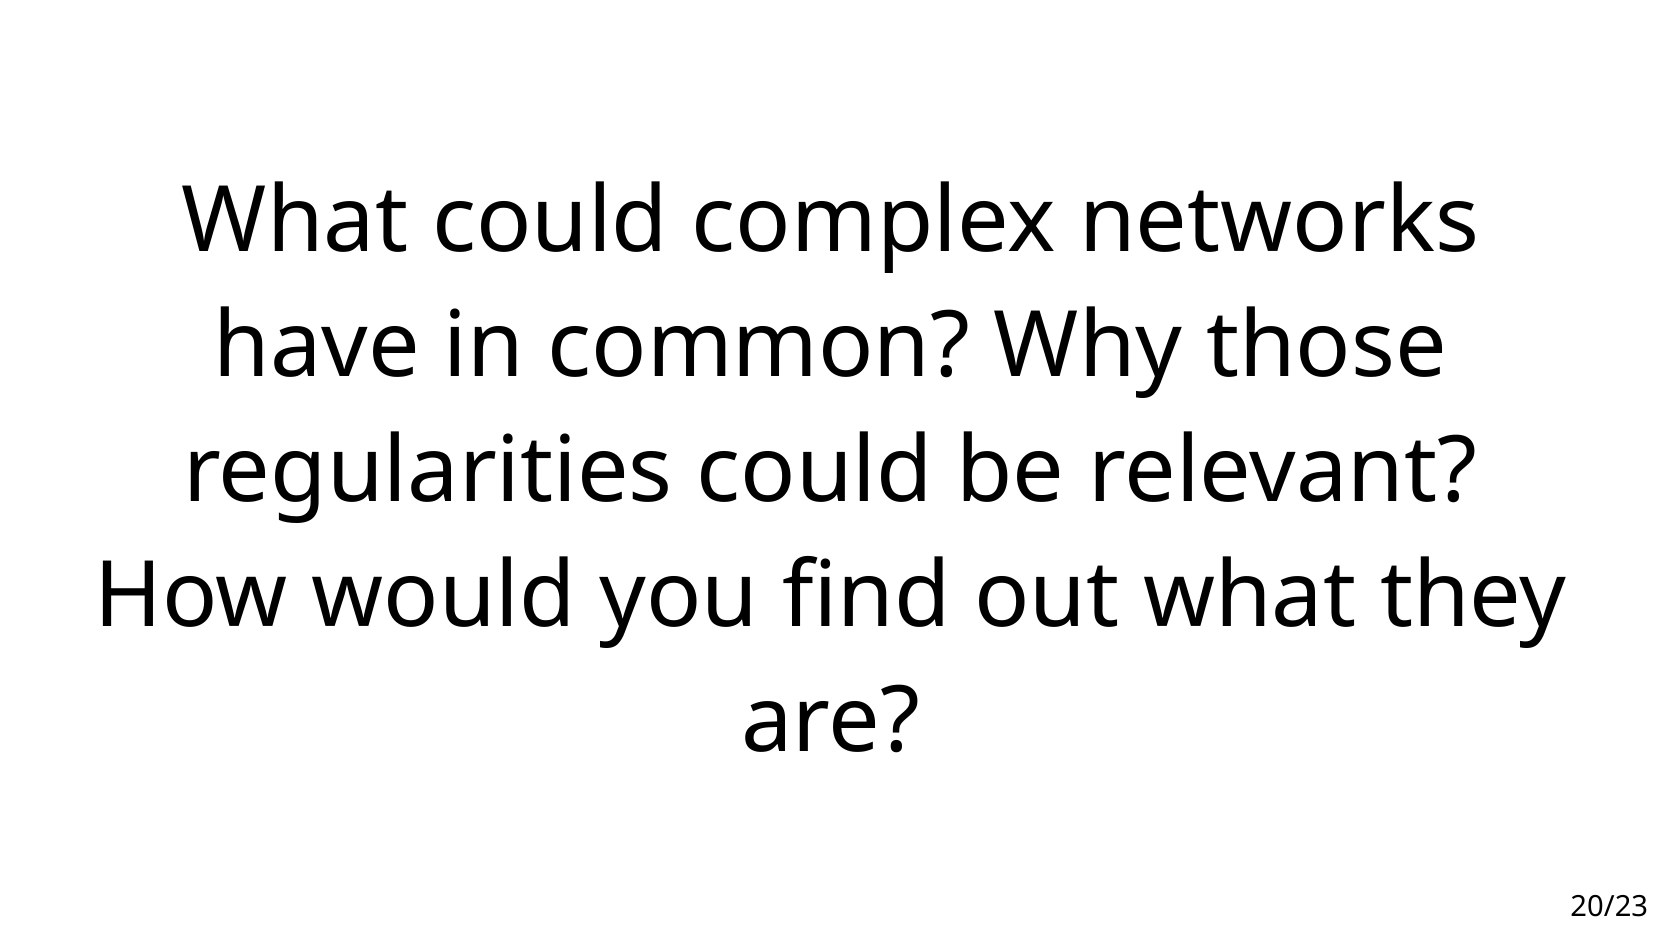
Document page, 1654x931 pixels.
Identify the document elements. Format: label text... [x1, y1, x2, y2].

title What could complex networks have in common? Why those regularities could be relevant? How would you find out what they are? [86, 158, 1576, 774]
